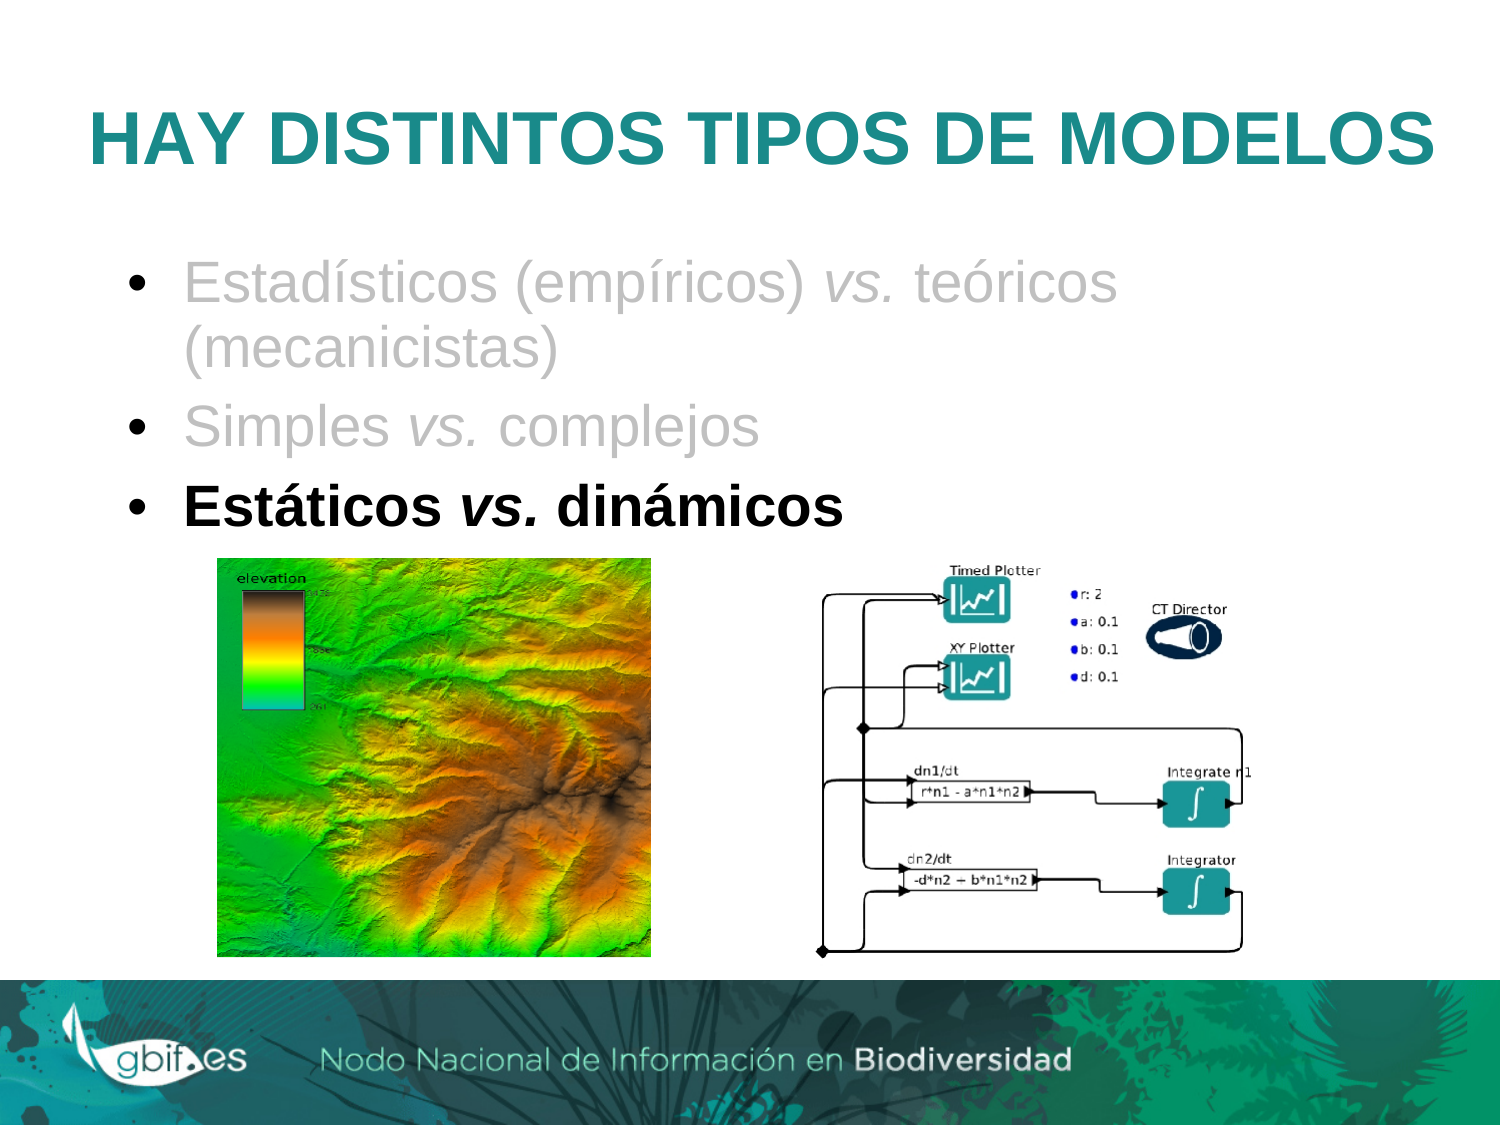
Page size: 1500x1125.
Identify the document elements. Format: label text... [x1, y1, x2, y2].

picture [0, 980, 1500, 1125]
picture [802, 549, 1269, 968]
title HAY DISTINTOS TIPOS DE MODELOS [54, 68, 1471, 209]
list Estadísticos (empíricos) vs. teóricos (mecanicistas) Simples vs. complejos Estáticos vs. dinámicos [112, 241, 1388, 955]
picture [217, 558, 651, 958]
